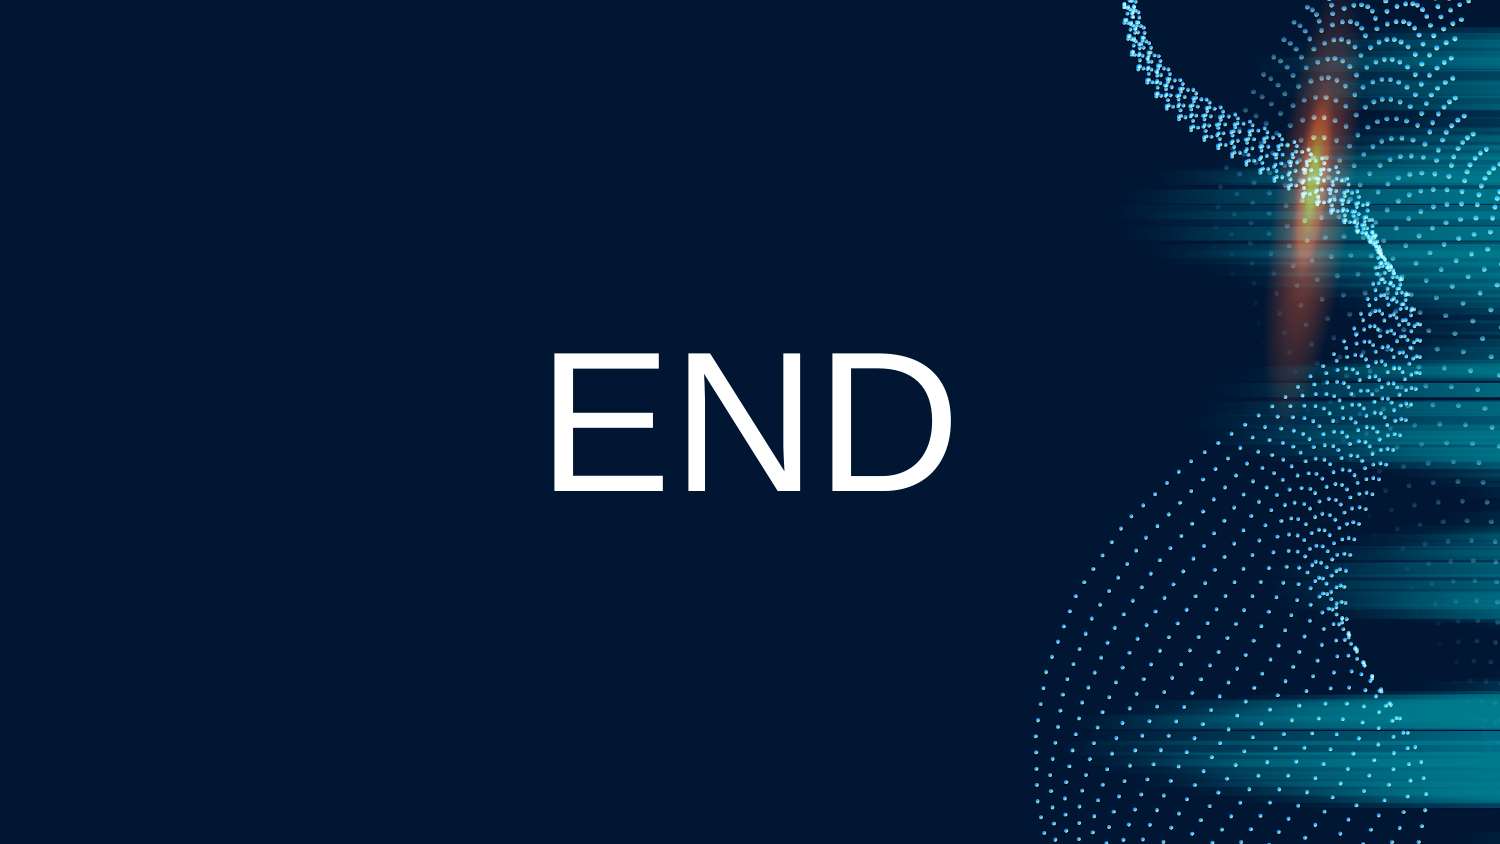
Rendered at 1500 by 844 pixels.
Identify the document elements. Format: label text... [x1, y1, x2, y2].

text_box END [0, 0, 1500, 844]
